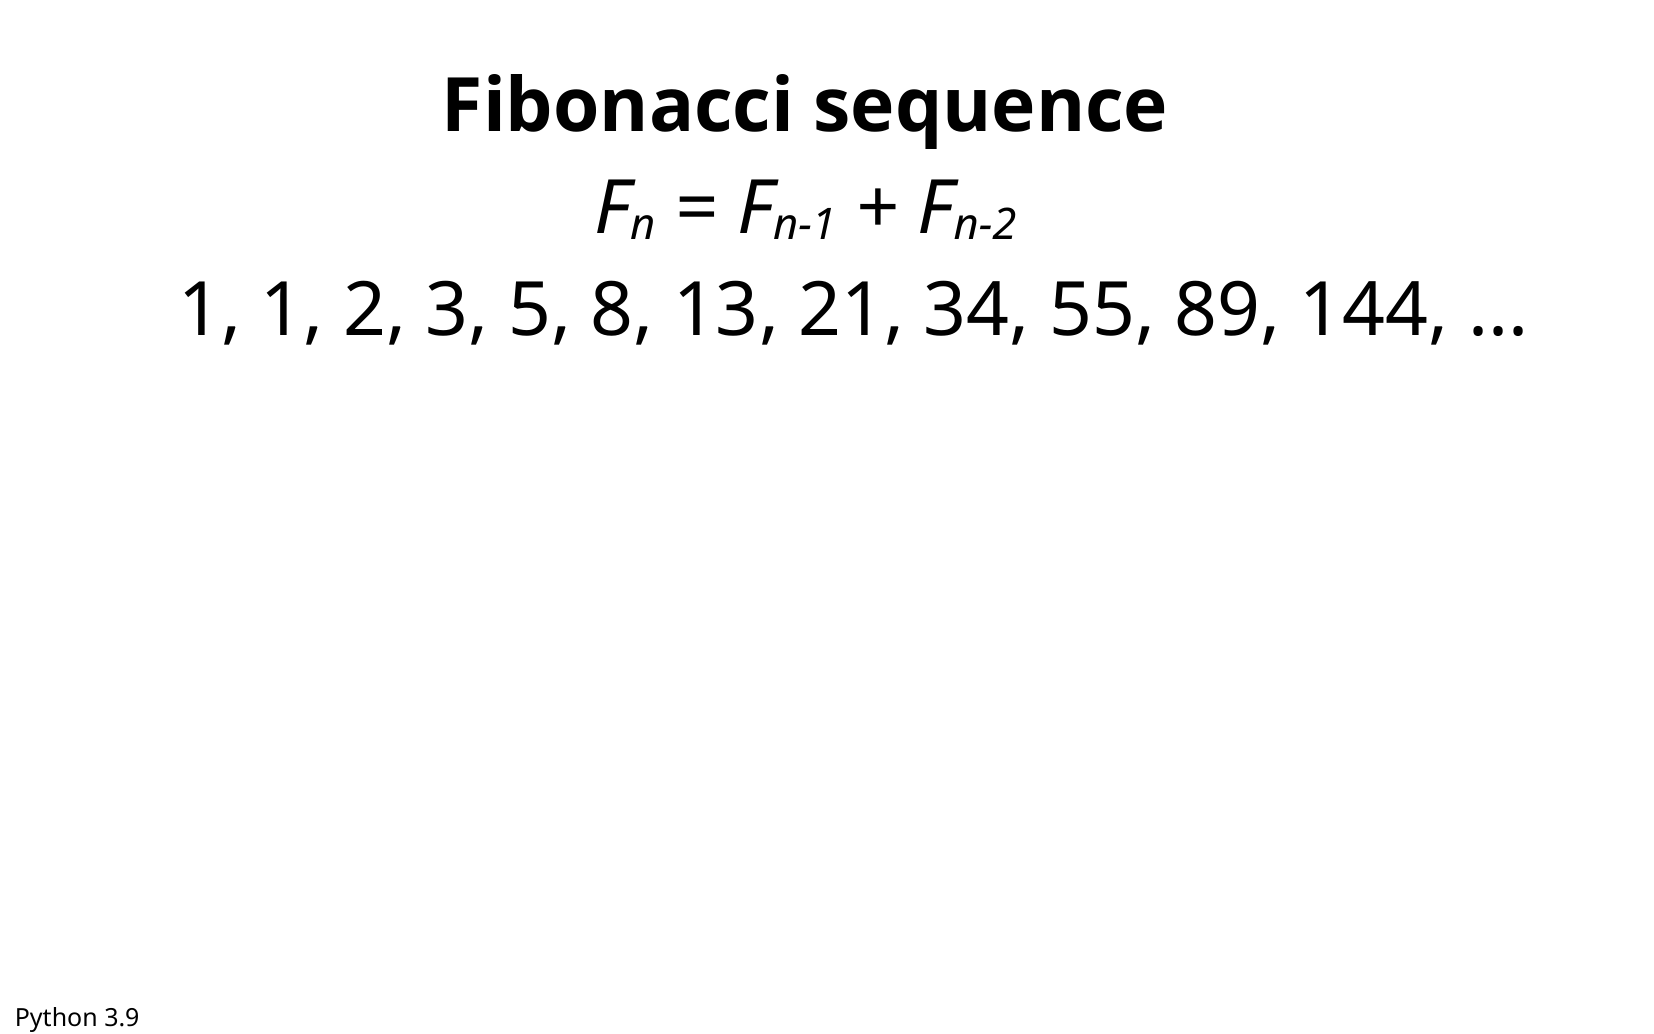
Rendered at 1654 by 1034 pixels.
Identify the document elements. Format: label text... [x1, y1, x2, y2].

text_box Python 3.9 [0, 992, 713, 1034]
text_box Fibonacci sequence Fn = Fn-1 + Fn-2 1, 1, 2, 3, 5, 8, 13, 21, 34, 55, 89, 144, ... [66, 43, 1453, 294]
